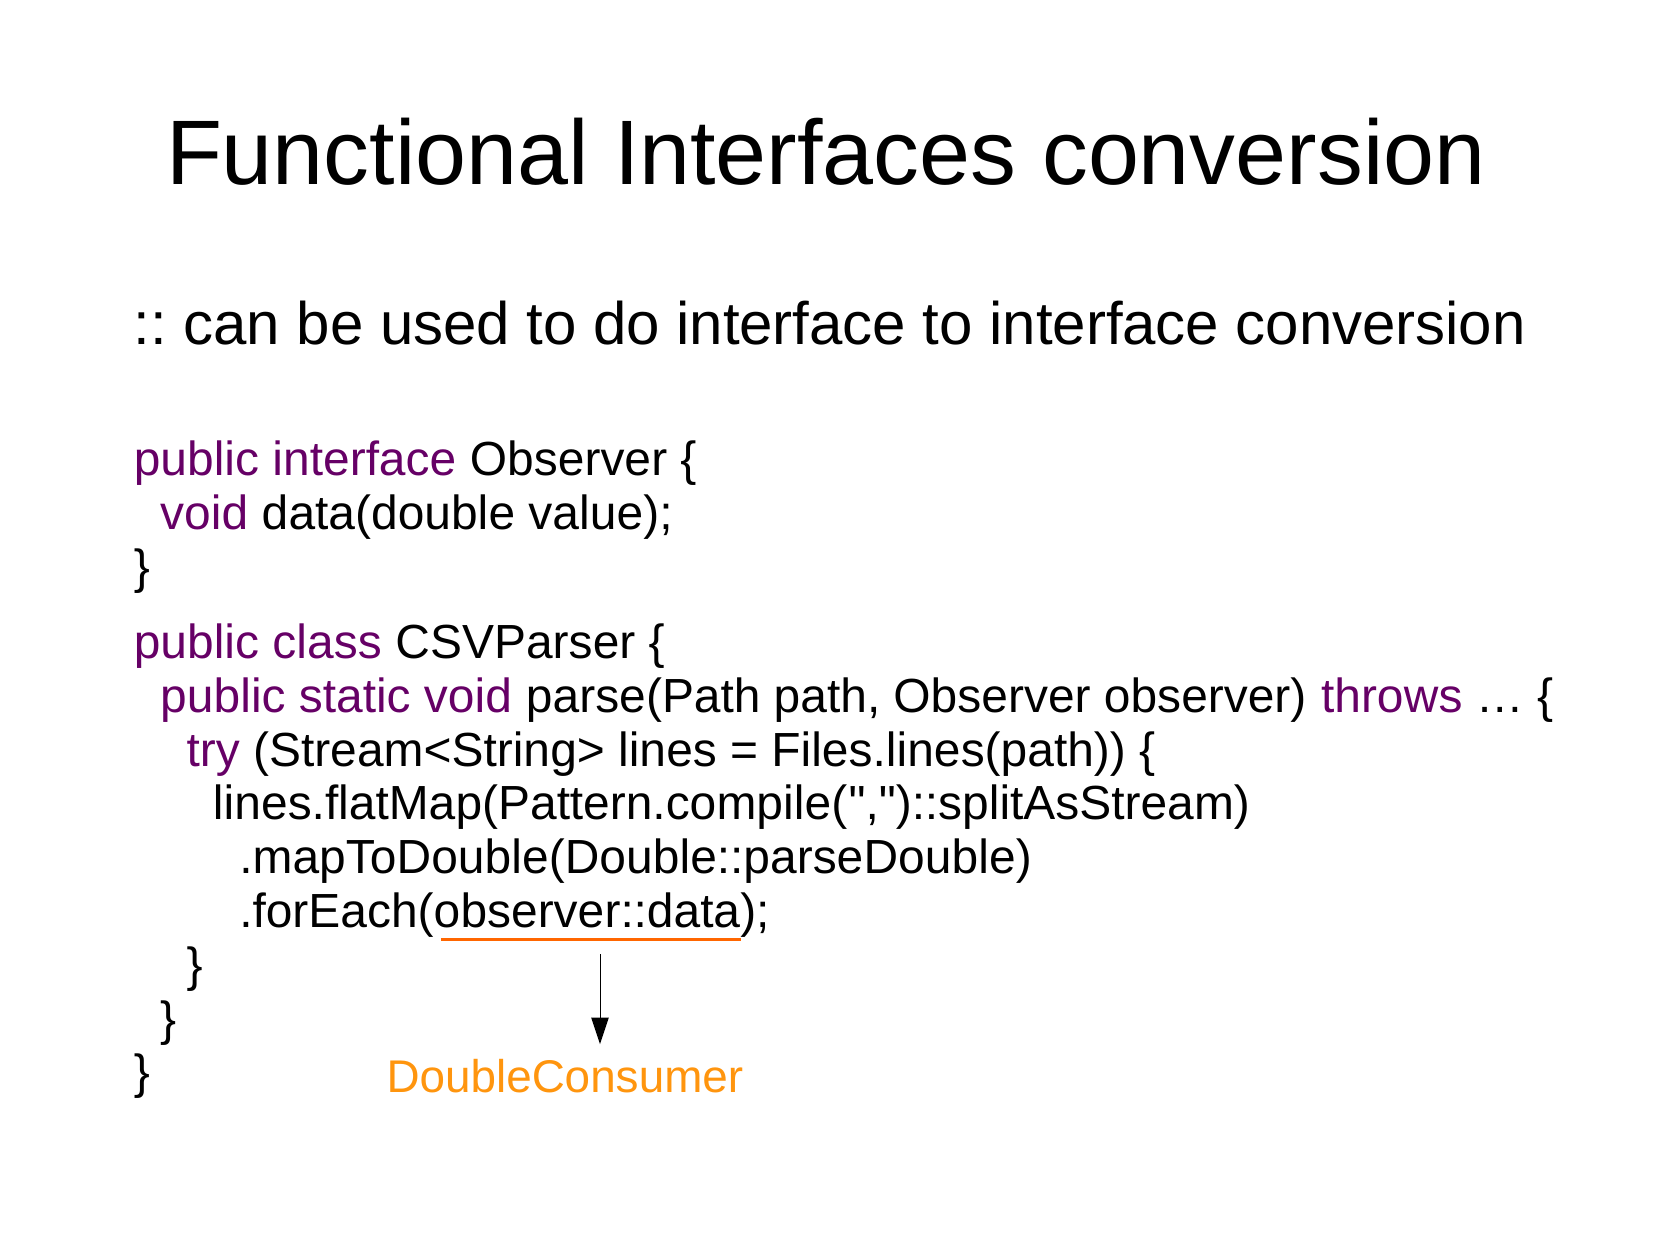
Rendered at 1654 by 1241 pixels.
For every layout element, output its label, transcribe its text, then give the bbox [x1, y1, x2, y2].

list :: can be used to do interface to interface conversion public interface Observer { void data(double value); } public class CSVParser { public static void parse(Path path, Observer observer) throws … { try (Stream<String> lines = Files.lines(path)) { lines.flatMap(Pattern.compile(",")::splitAsStream) .mapToDouble(Double::parseDouble) .forEach(observer::data); } } } [82, 290, 1571, 1141]
text_box DoubleConsumer [371, 1044, 759, 1111]
title Functional Interfaces conversion [82, 49, 1571, 257]
